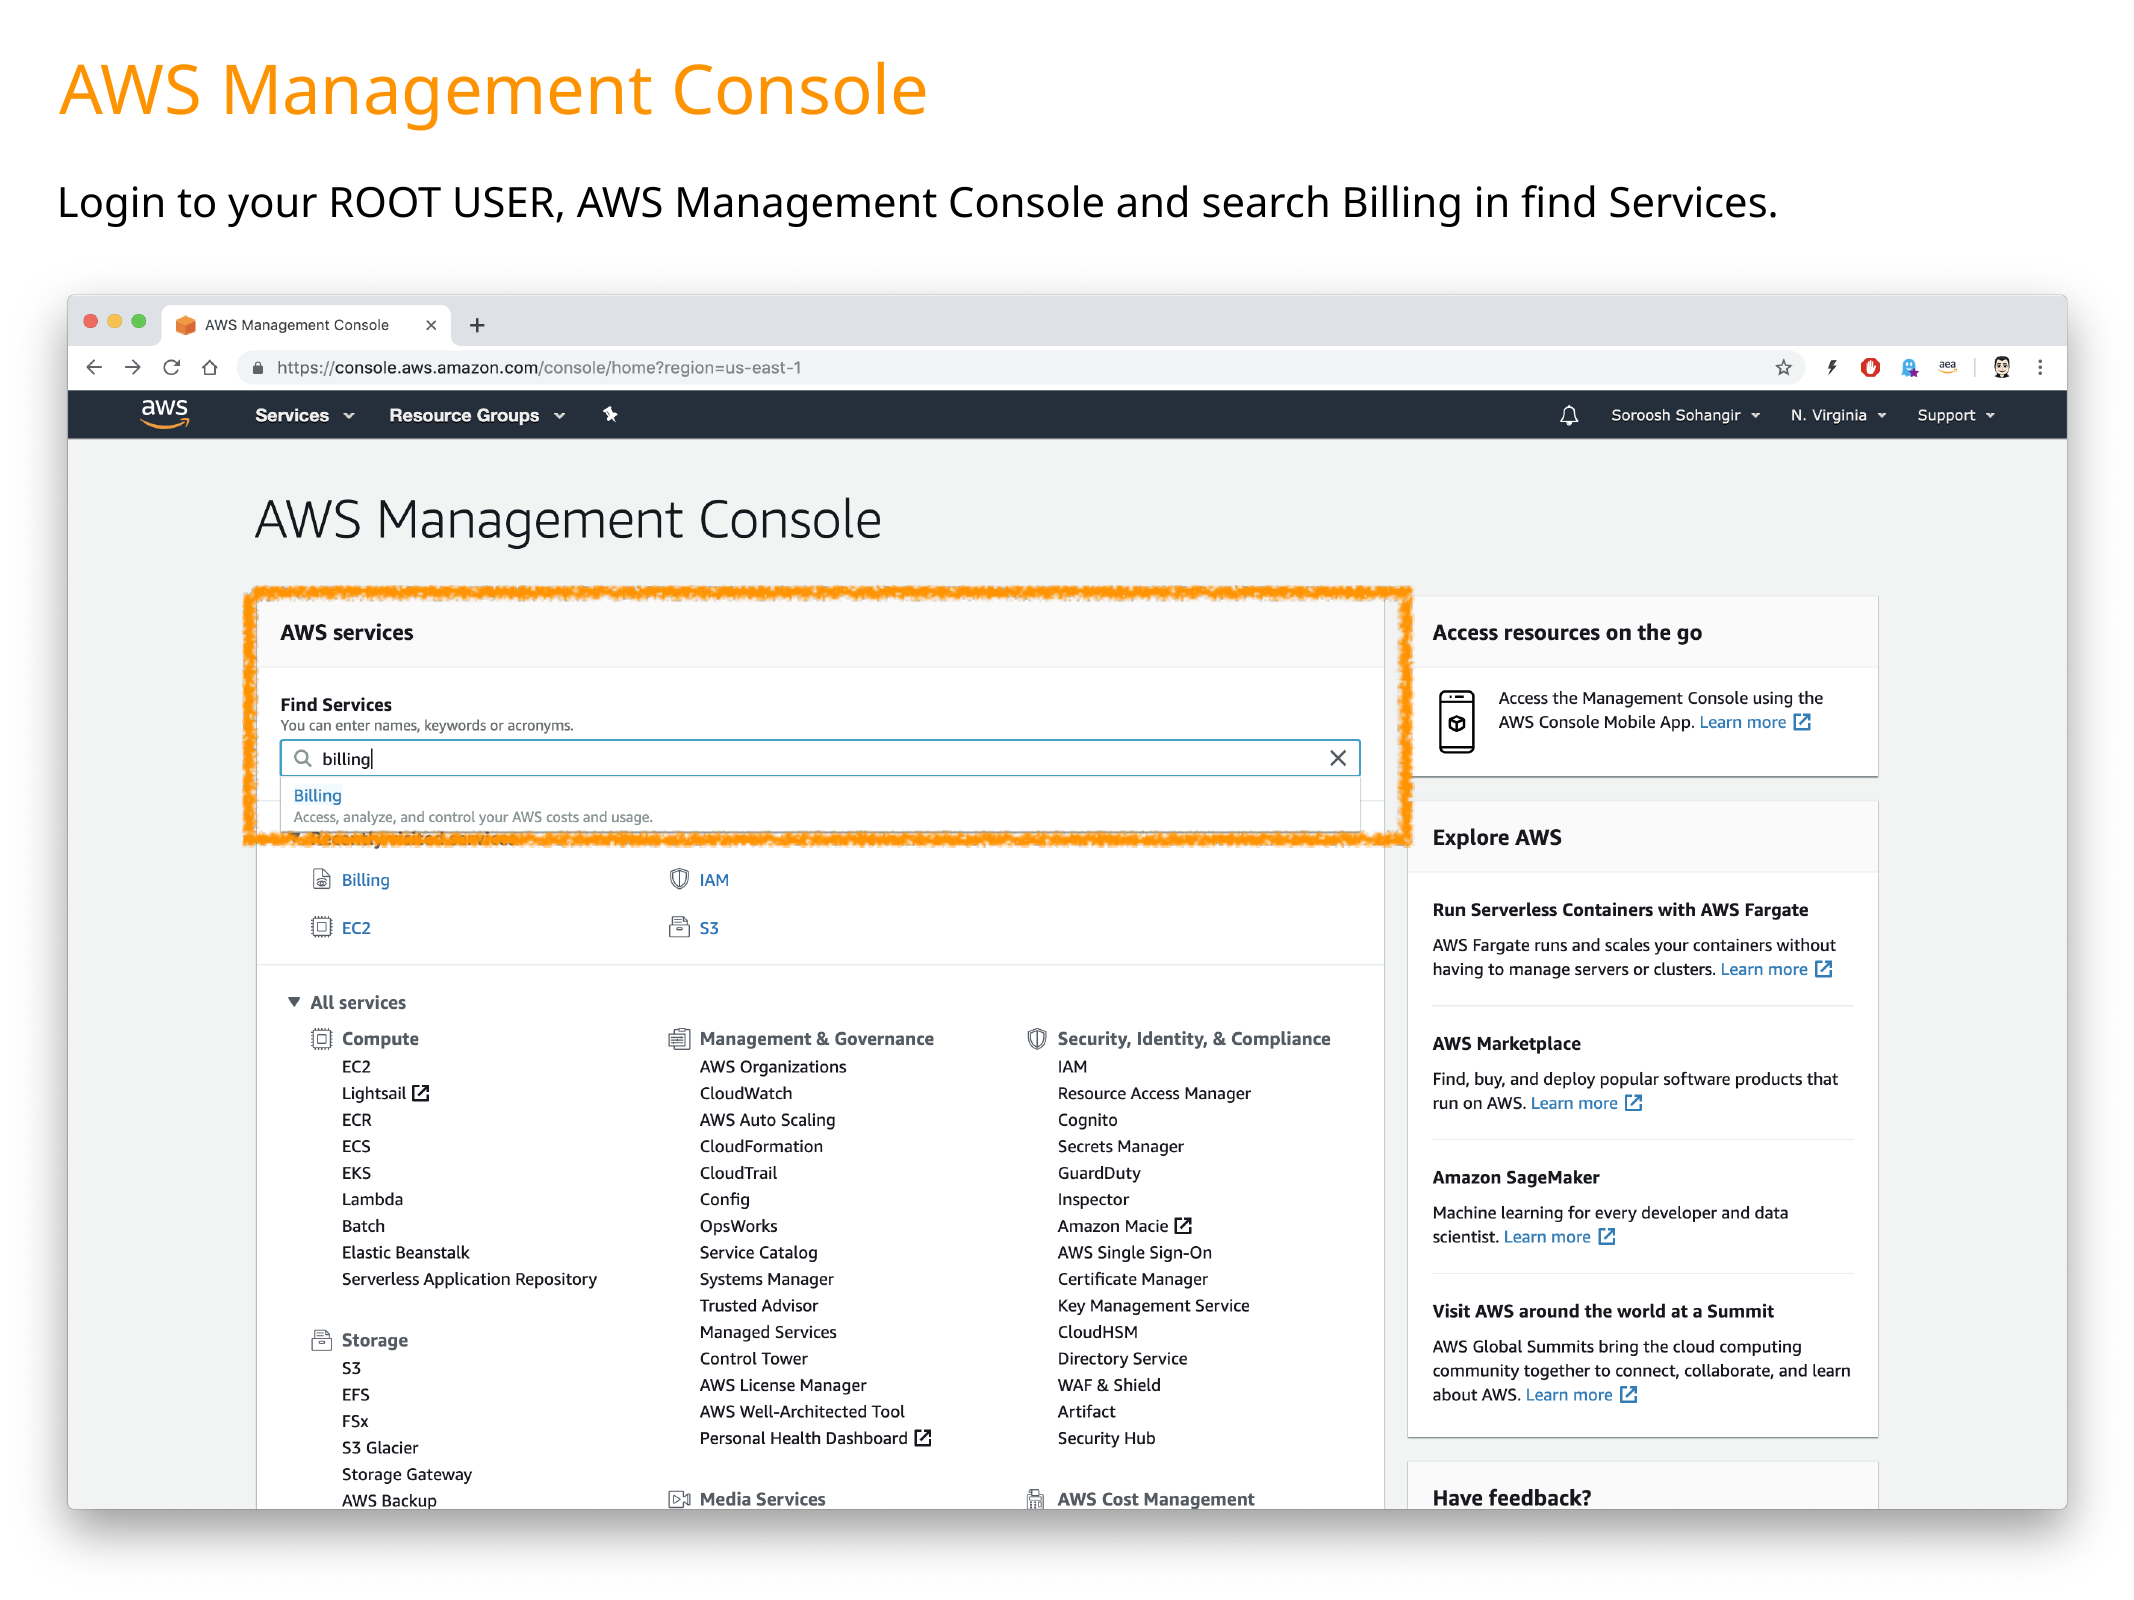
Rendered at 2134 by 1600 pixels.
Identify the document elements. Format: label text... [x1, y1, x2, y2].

picture [0, 249, 2134, 1598]
text_box Login to your ROOT USER, AWS Management Console and search Billing in find Services. [48, 167, 1810, 235]
text_box AWS Management Console [50, 37, 939, 138]
